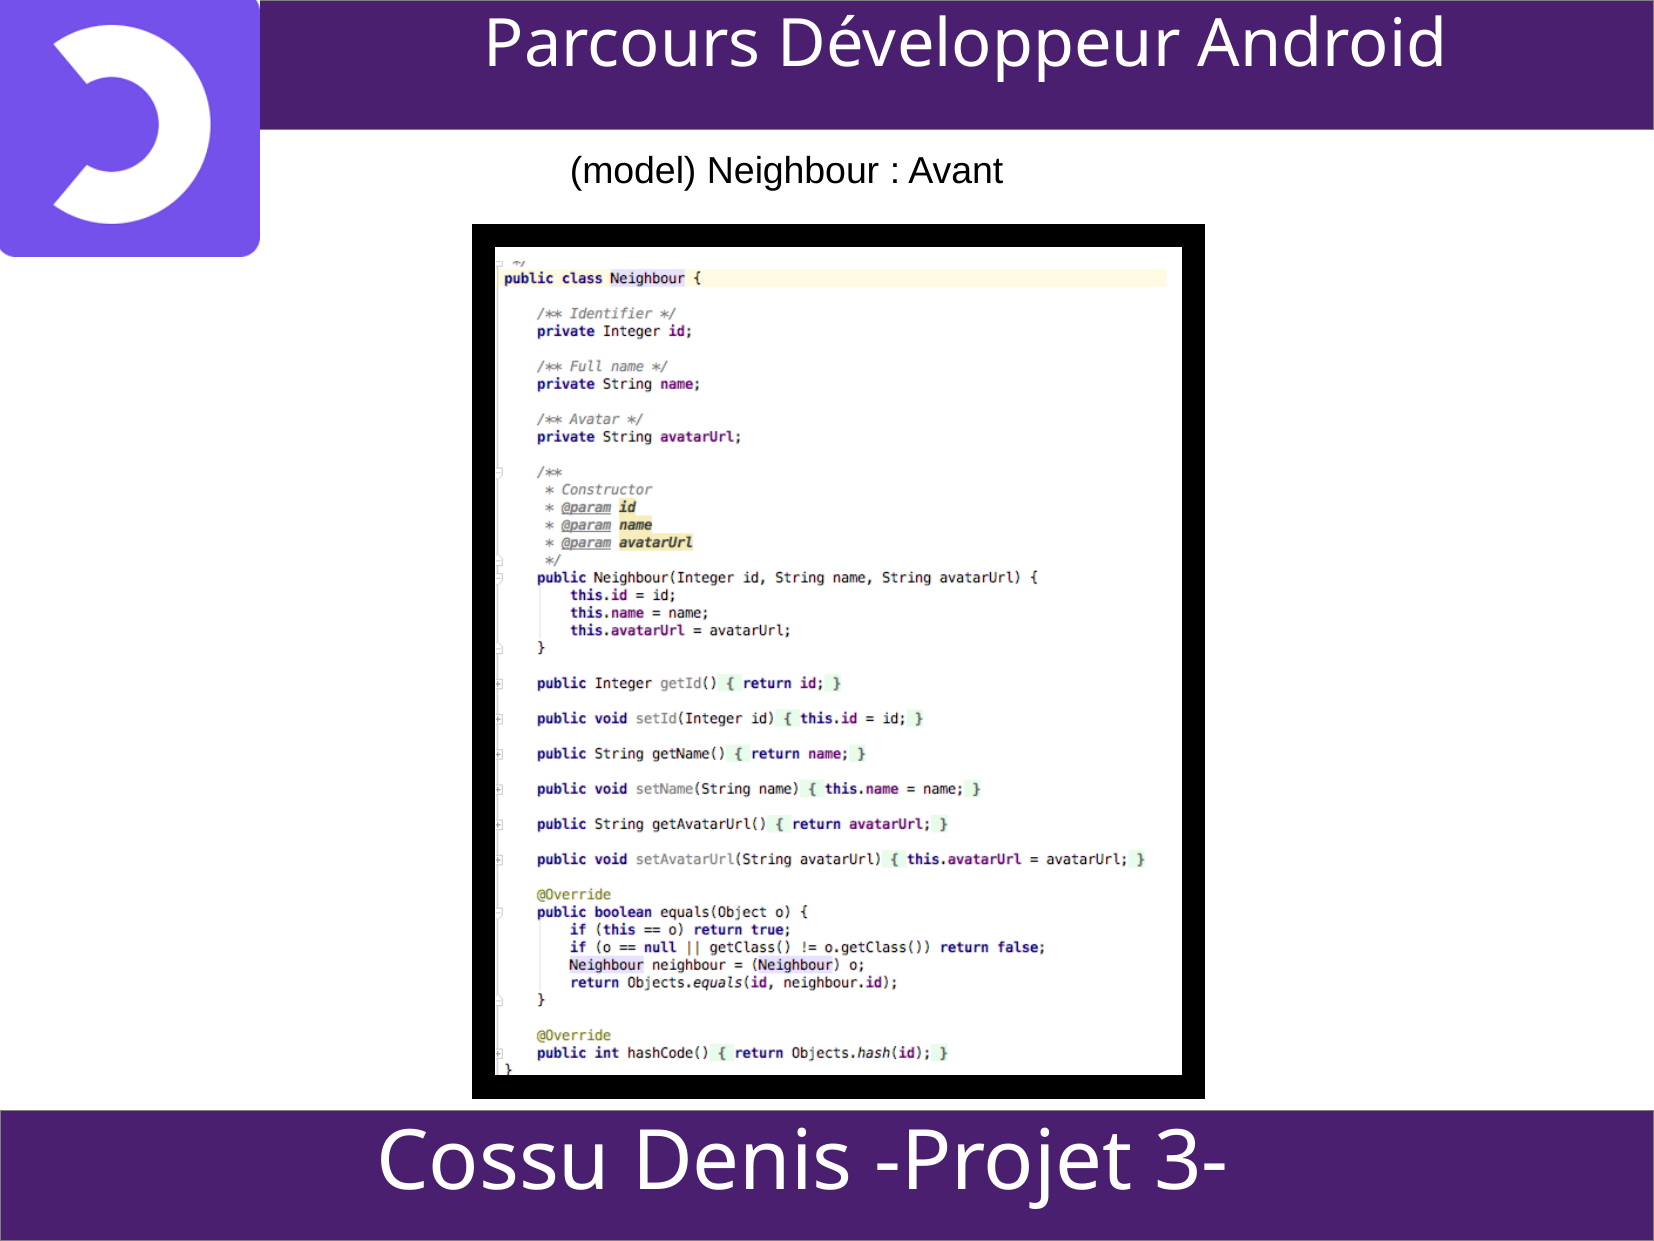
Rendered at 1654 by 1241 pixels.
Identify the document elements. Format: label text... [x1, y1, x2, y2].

picture [496, 261, 1166, 1075]
text_box [472, 224, 1205, 1099]
text_box (model) Neighbour : Avant [555, 141, 1193, 199]
picture [0, 0, 260, 257]
